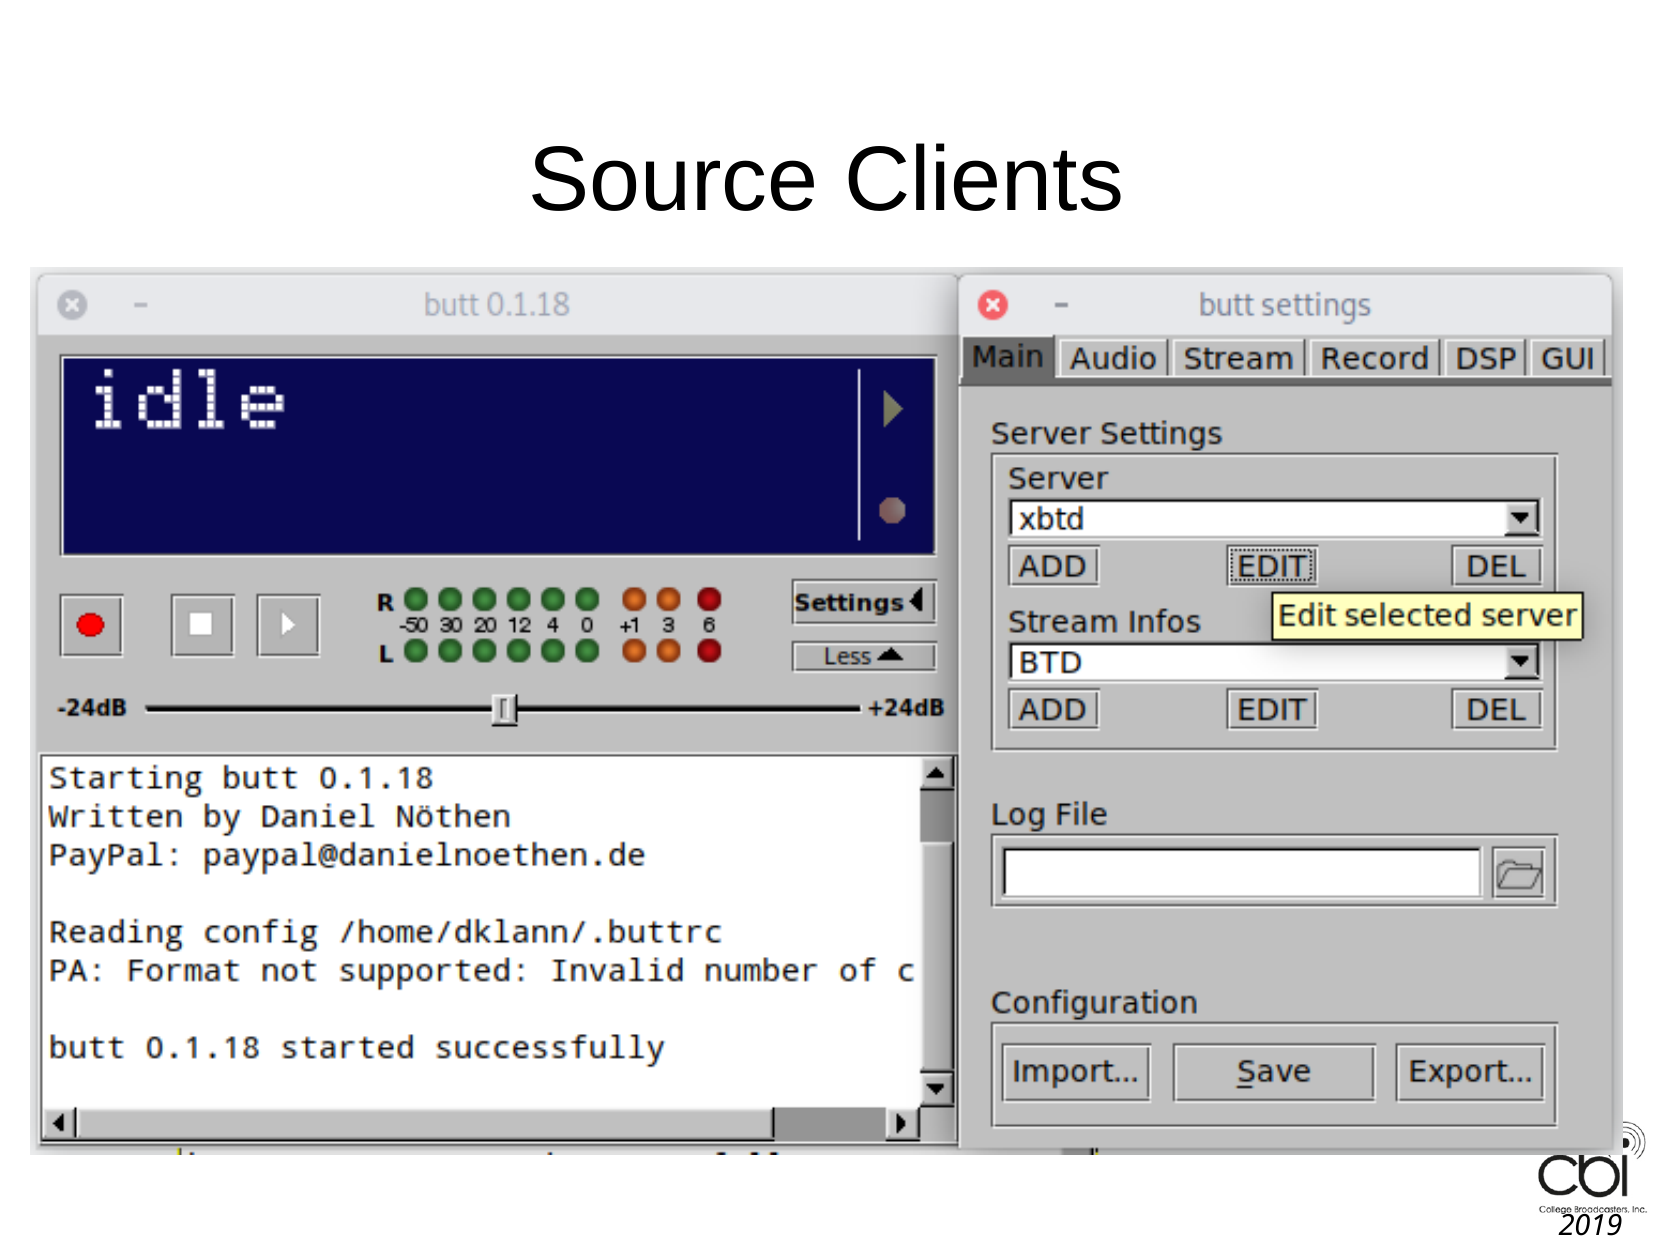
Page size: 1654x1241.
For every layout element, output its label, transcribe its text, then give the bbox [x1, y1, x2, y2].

picture [30, 267, 1654, 1216]
text_box Source Clients [513, 120, 1140, 238]
